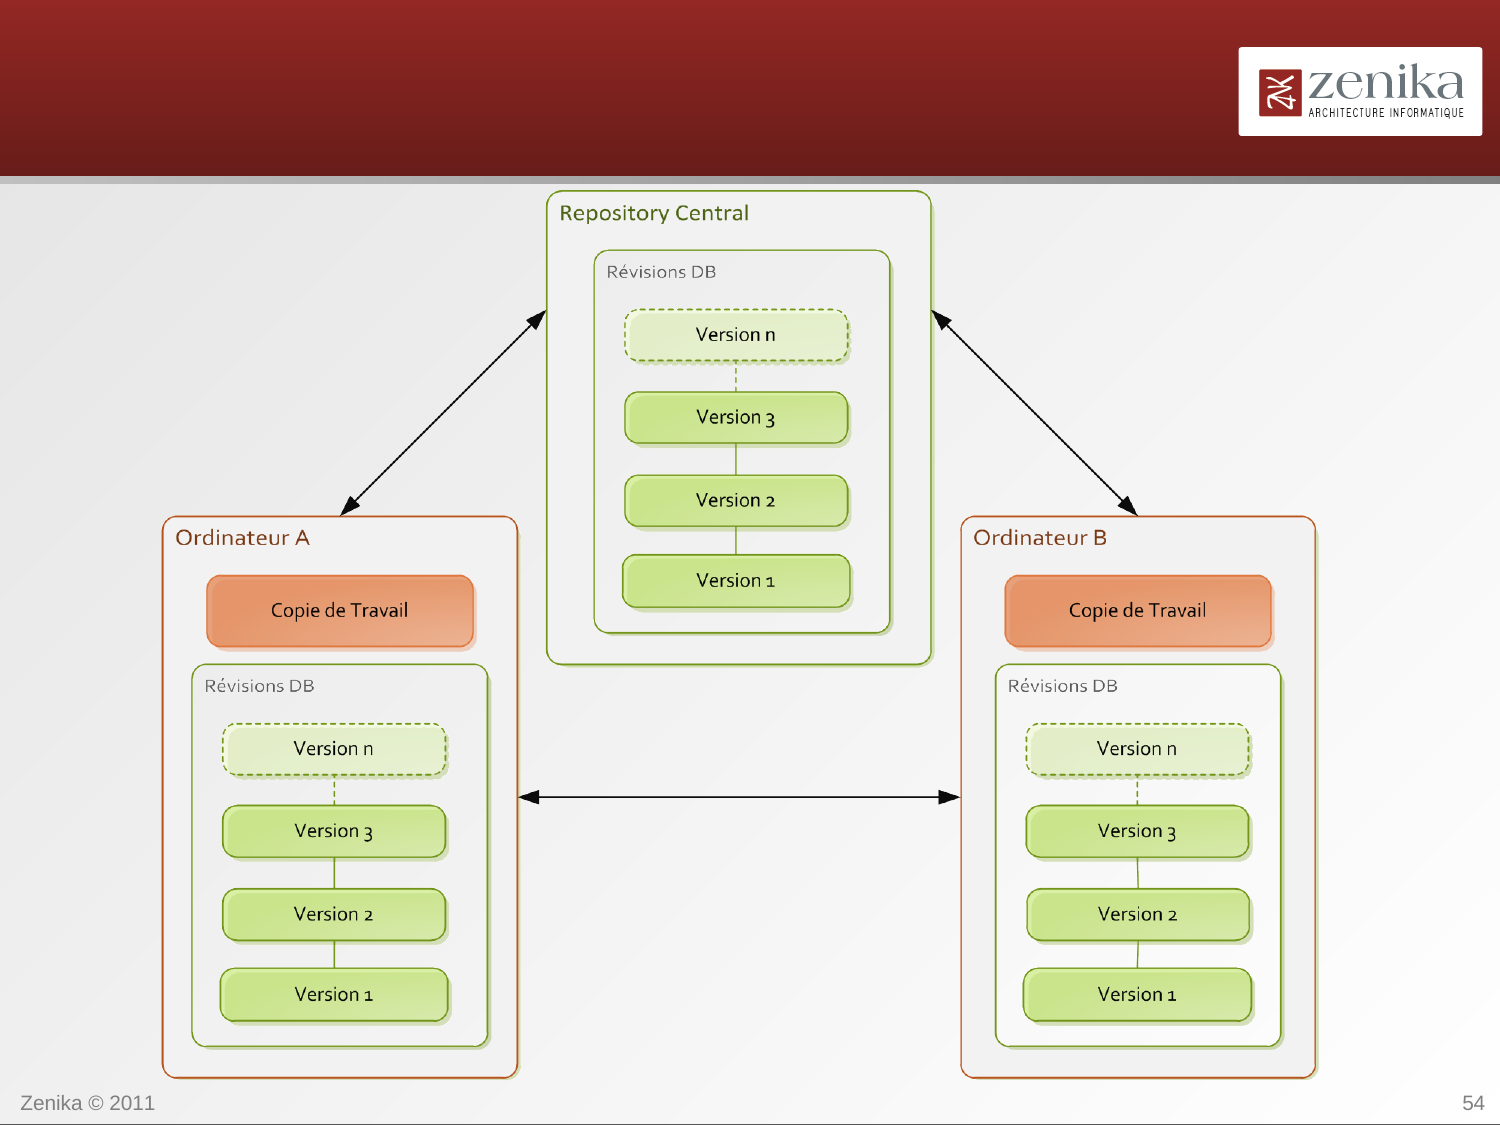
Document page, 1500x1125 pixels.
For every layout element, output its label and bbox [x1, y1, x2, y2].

picture [161, 190, 1319, 1080]
picture [1257, 58, 1464, 125]
